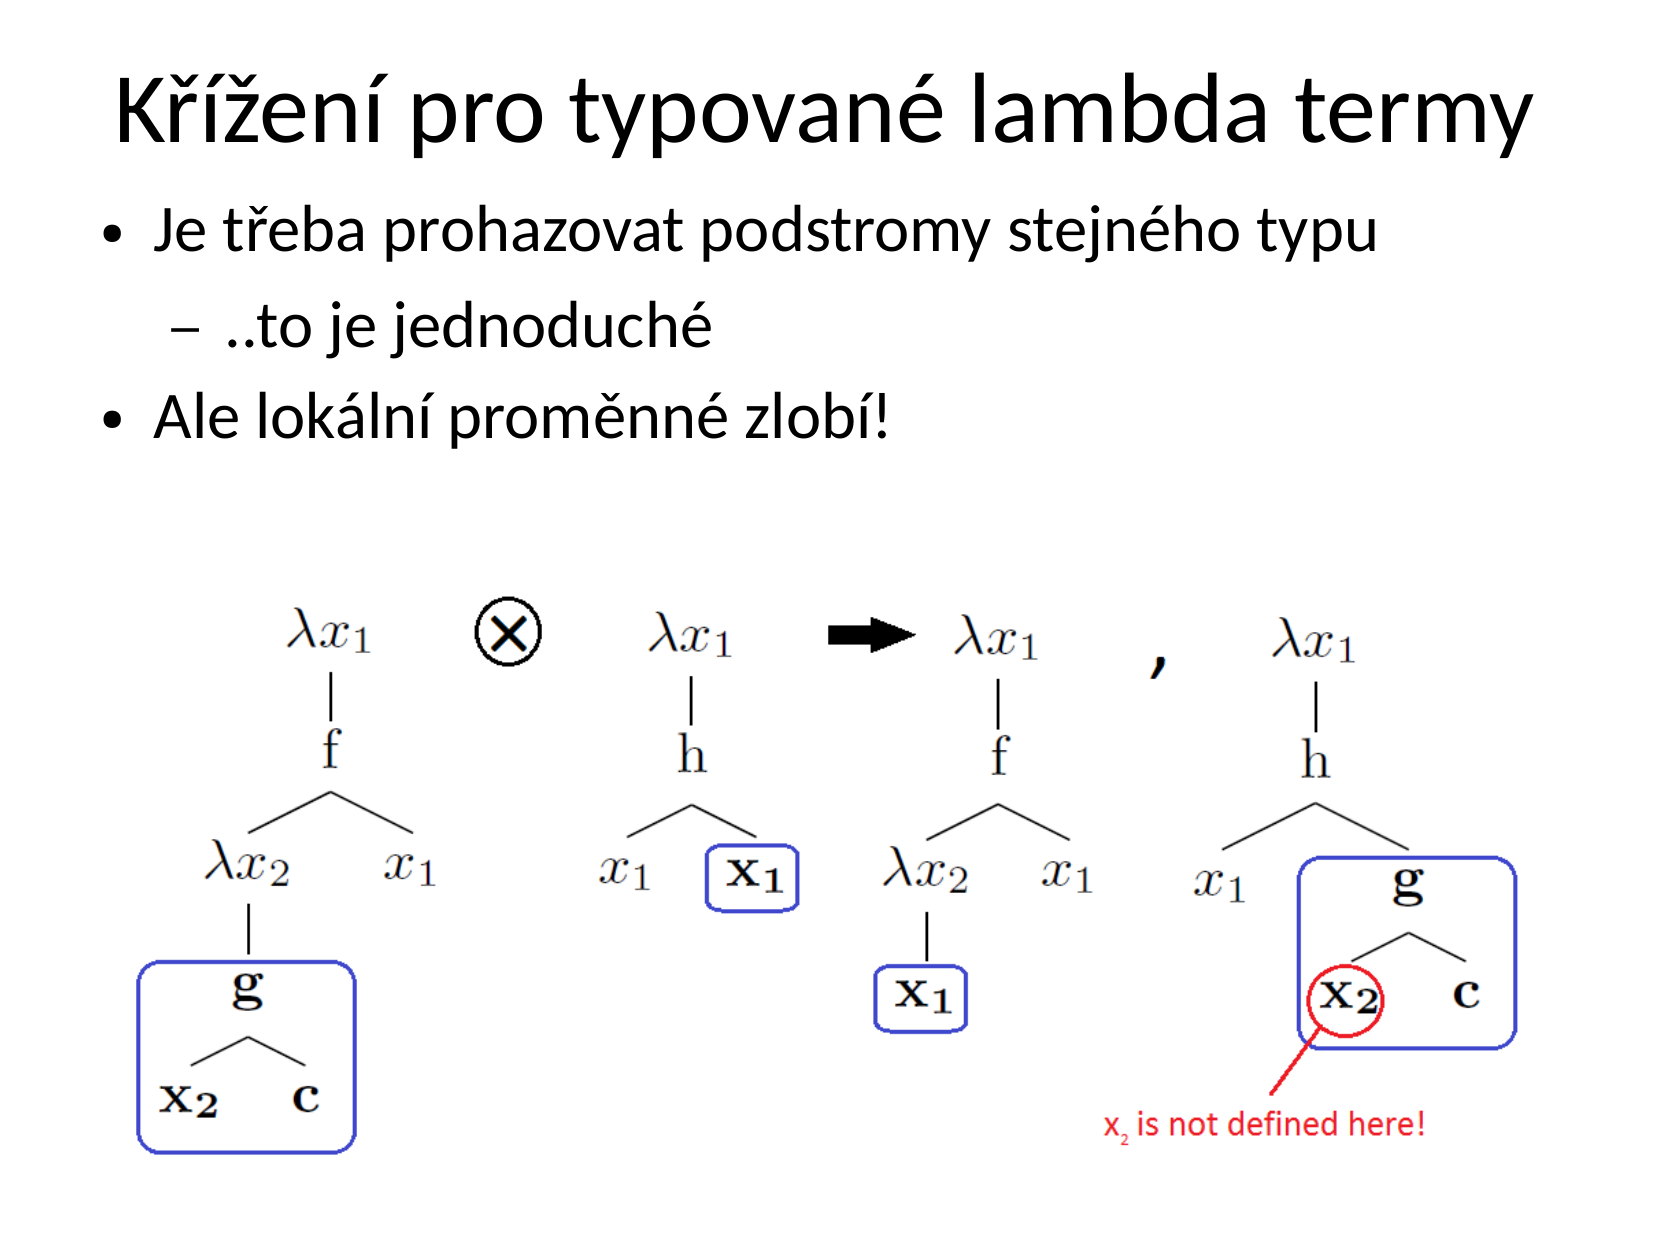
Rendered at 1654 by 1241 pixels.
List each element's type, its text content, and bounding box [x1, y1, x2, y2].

title Křížení pro typované lambda termy [15, 44, 1636, 190]
picture [109, 568, 1534, 1174]
list Je třeba prohazovat podstromy stejného typu ..to je jednoduché Ale lokální proměnné zlobí! [82, 201, 1538, 616]
